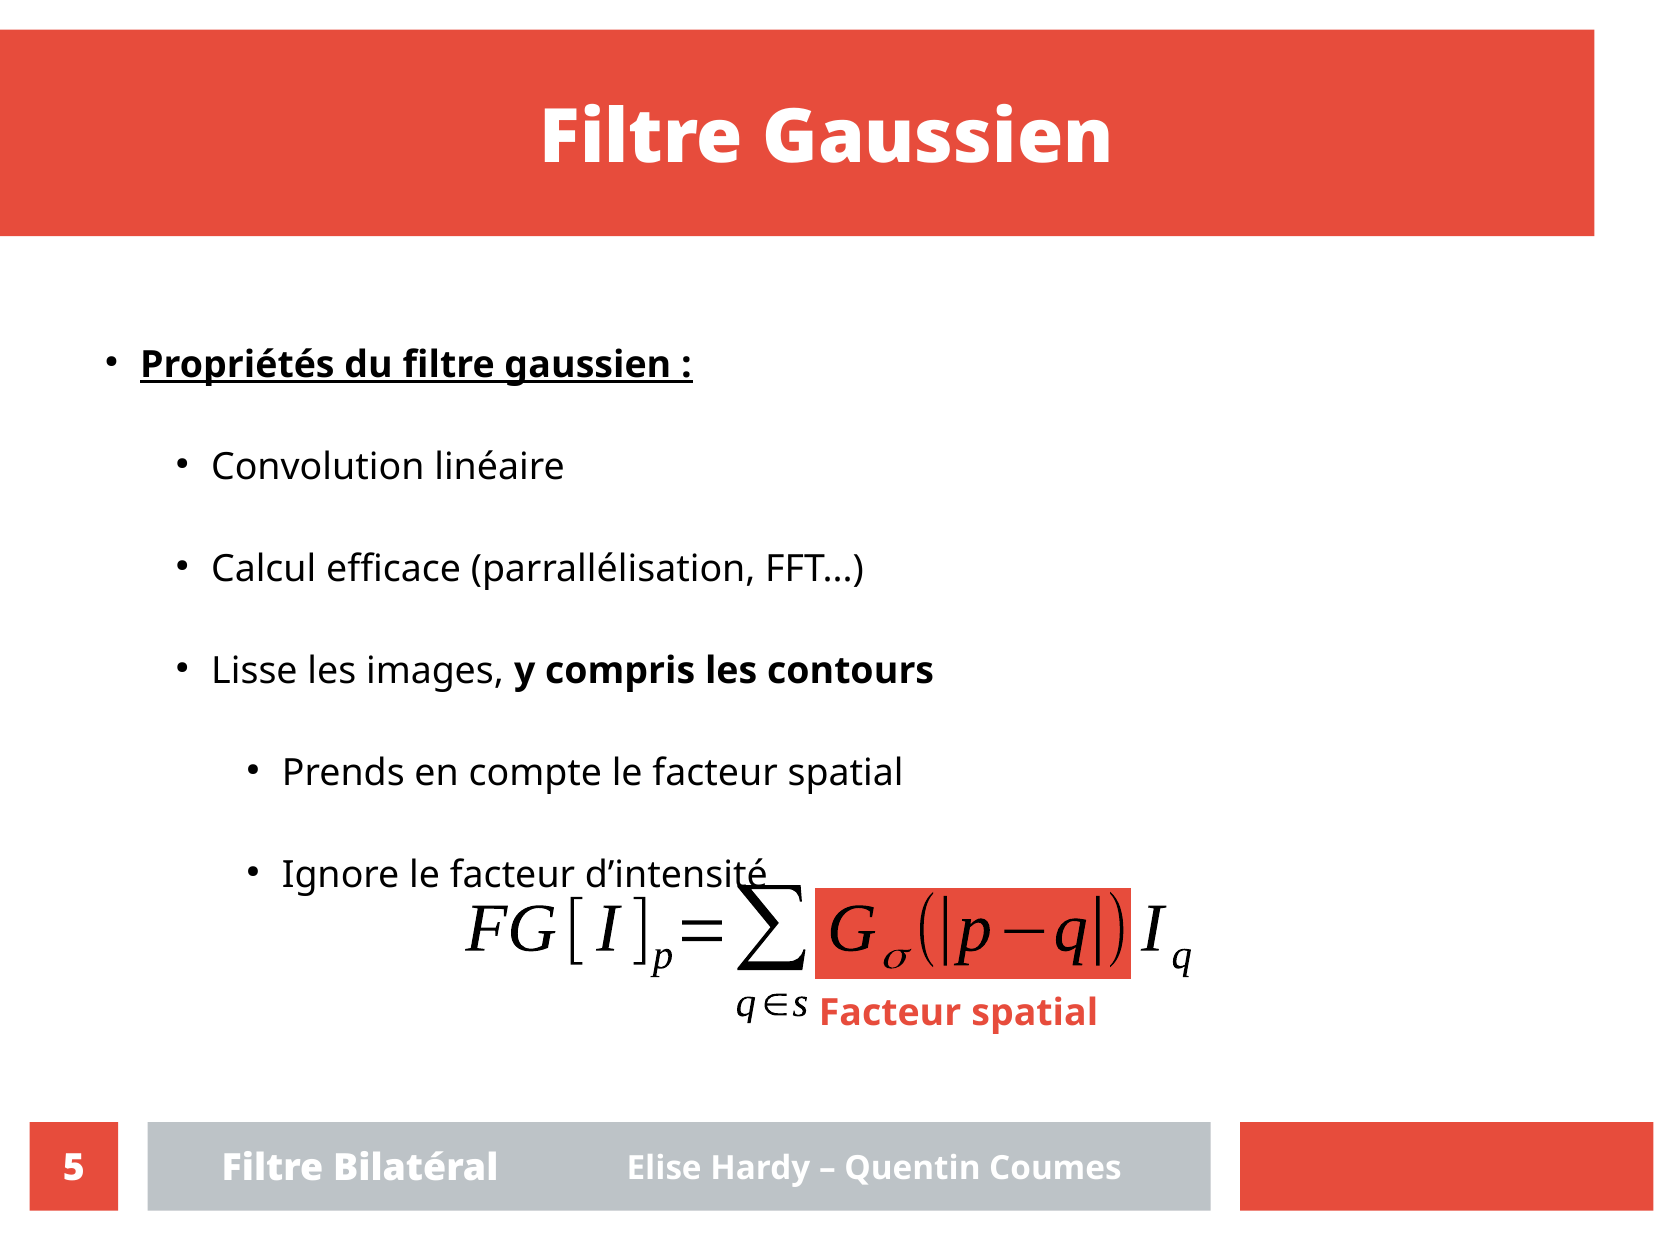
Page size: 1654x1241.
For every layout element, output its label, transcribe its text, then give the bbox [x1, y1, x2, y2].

text_box [650, 948, 672, 978]
text_box [595, 905, 622, 951]
text_box Facteur spatial [804, 978, 1165, 1037]
text_box [815, 888, 1131, 978]
text_box [682, 936, 722, 942]
text_box [633, 896, 646, 965]
title Filtre Gaussien [59, 59, 1595, 207]
text_box [511, 905, 556, 952]
text_box [1172, 948, 1191, 978]
text_box [570, 896, 583, 965]
text_box [737, 996, 756, 1024]
text_box [465, 905, 508, 951]
text_box [1140, 905, 1167, 951]
text_box [792, 996, 804, 1017]
text_box Propriétés du filtre gaussien : Convolution linéaire Calcul efficace (parrallélisation, FFT...) Lisse les images, y compris les contours Prends en compte le facteur spatial Ignore le facteur d’intensité [90, 330, 1186, 824]
text_box [682, 920, 722, 925]
text_box [737, 885, 806, 971]
text_box [764, 993, 787, 1016]
